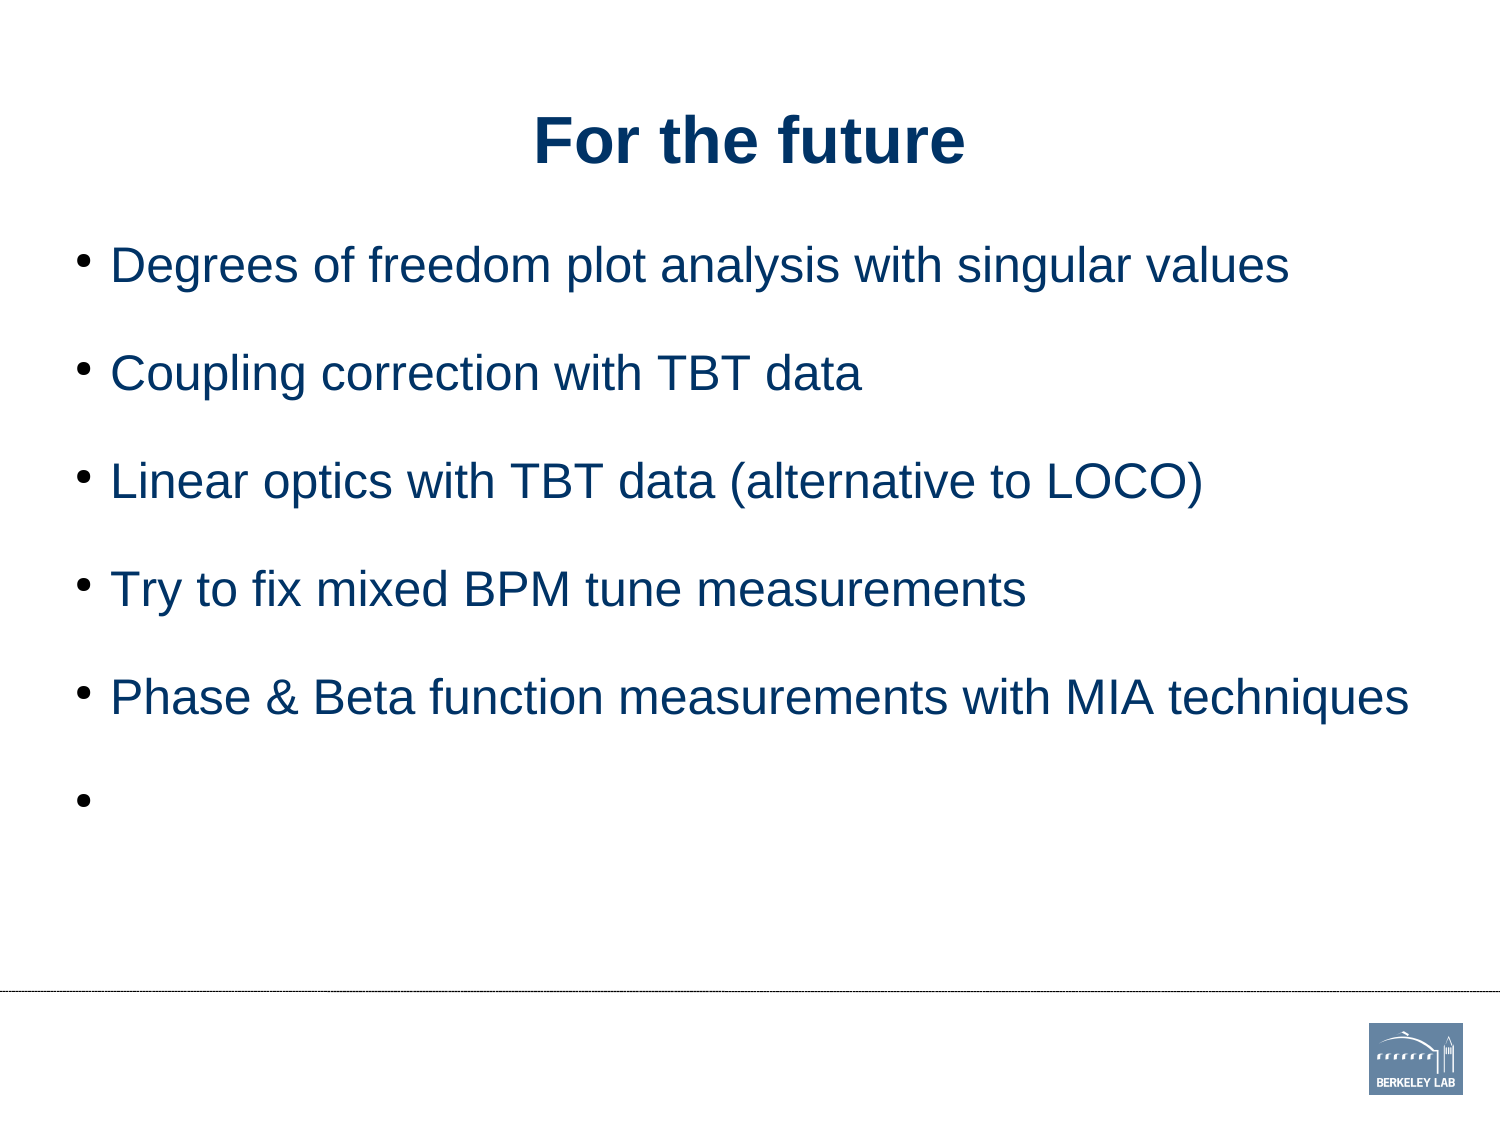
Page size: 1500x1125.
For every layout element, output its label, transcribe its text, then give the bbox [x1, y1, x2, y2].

picture [1369, 1023, 1463, 1095]
text_box Degrees of freedom plot analysis with singular values Coupling correction with TBT data Linear optics with TBT data (alternative to LOCO) Try to fix mixed BPM tune measurements Phase & Beta function measurements with MIA techniques [60, 224, 1441, 840]
title For the future [111, 42, 1389, 224]
